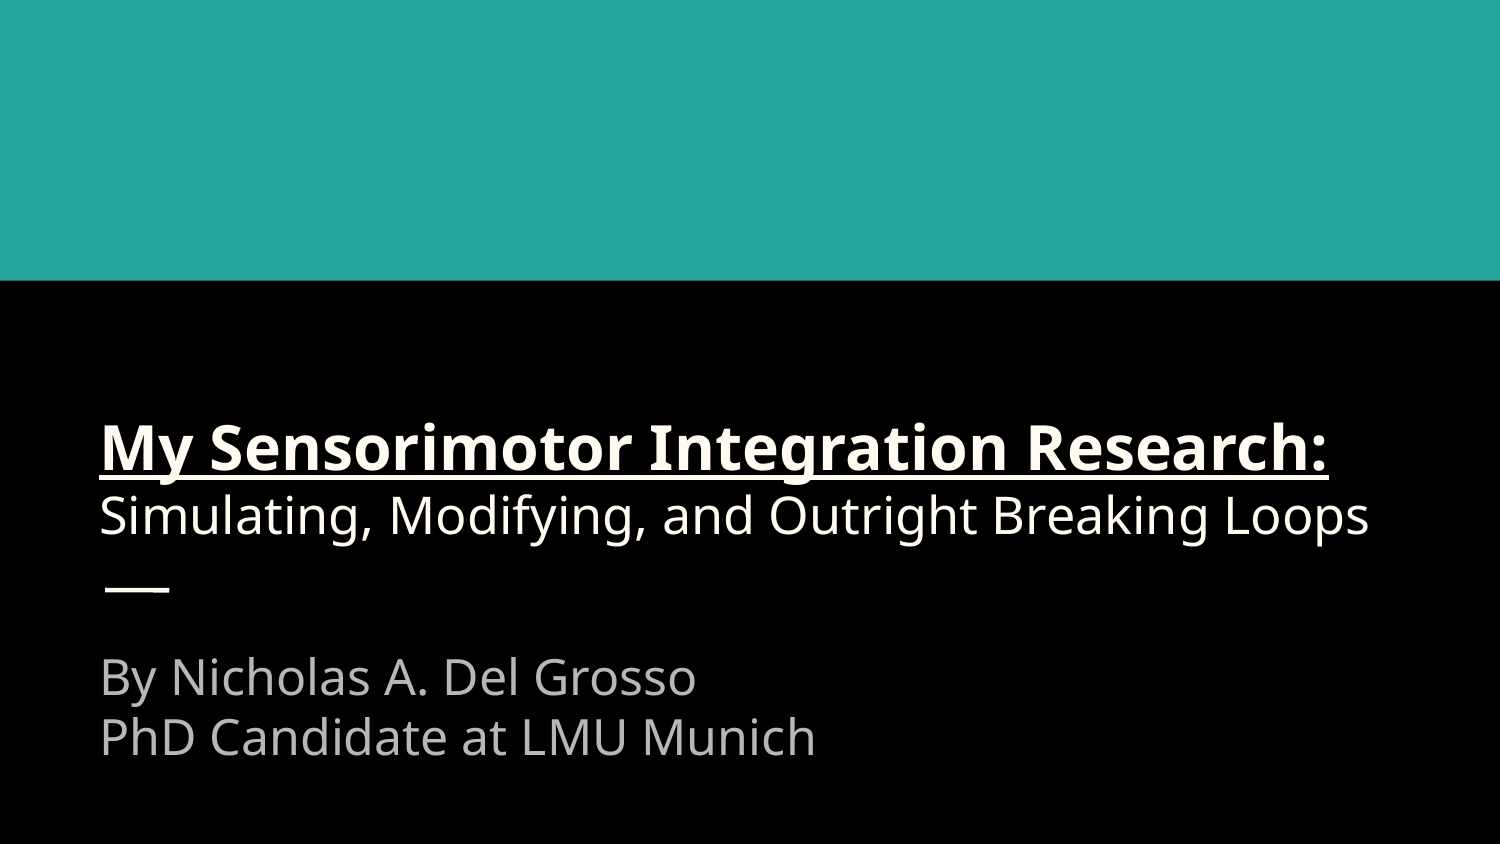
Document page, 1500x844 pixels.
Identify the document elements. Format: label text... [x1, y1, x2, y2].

title My Sensorimotor Integration Research: Simulating, Modifying, and Outright Breaking Loops [84, 310, 1416, 561]
subtitle By Nicholas A. Del Grosso PhD Candidate at LMU Munich [84, 630, 1416, 760]
